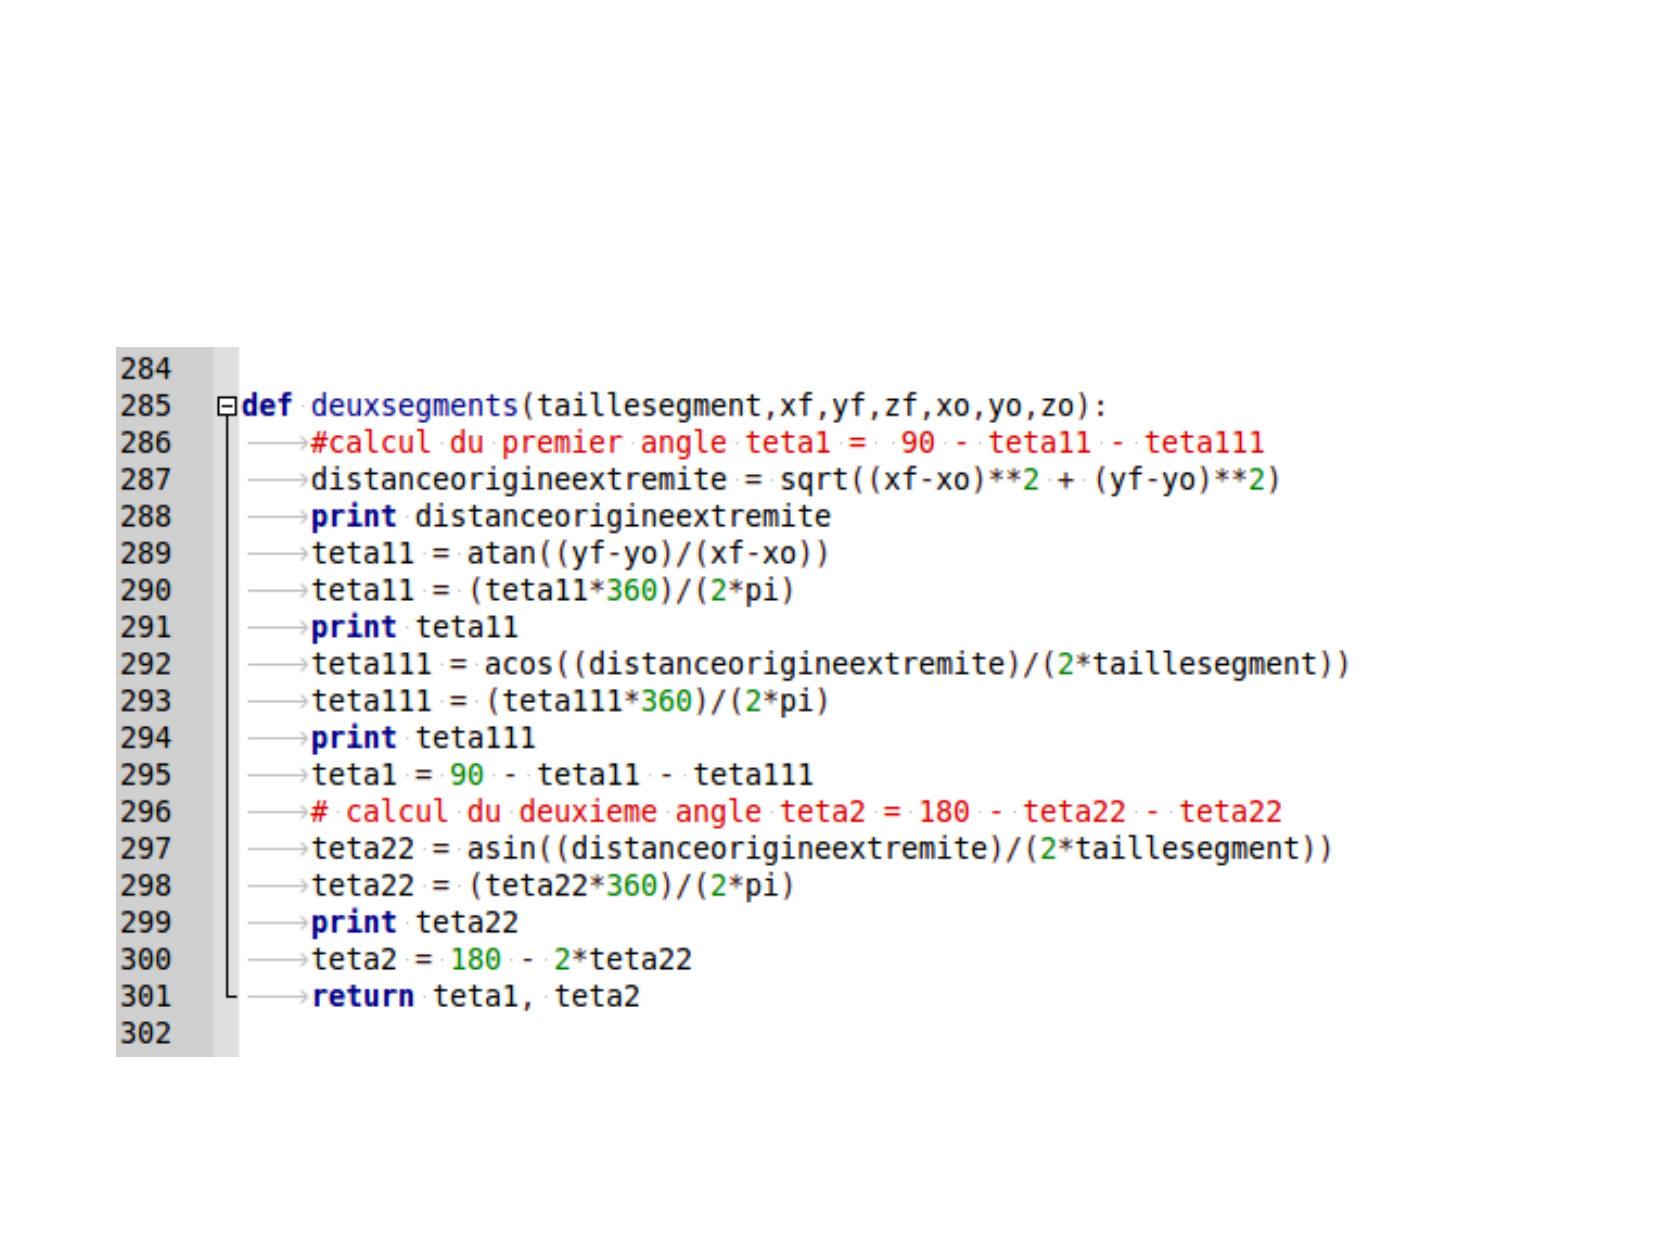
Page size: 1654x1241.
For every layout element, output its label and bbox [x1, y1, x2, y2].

picture [116, 347, 1444, 1057]
